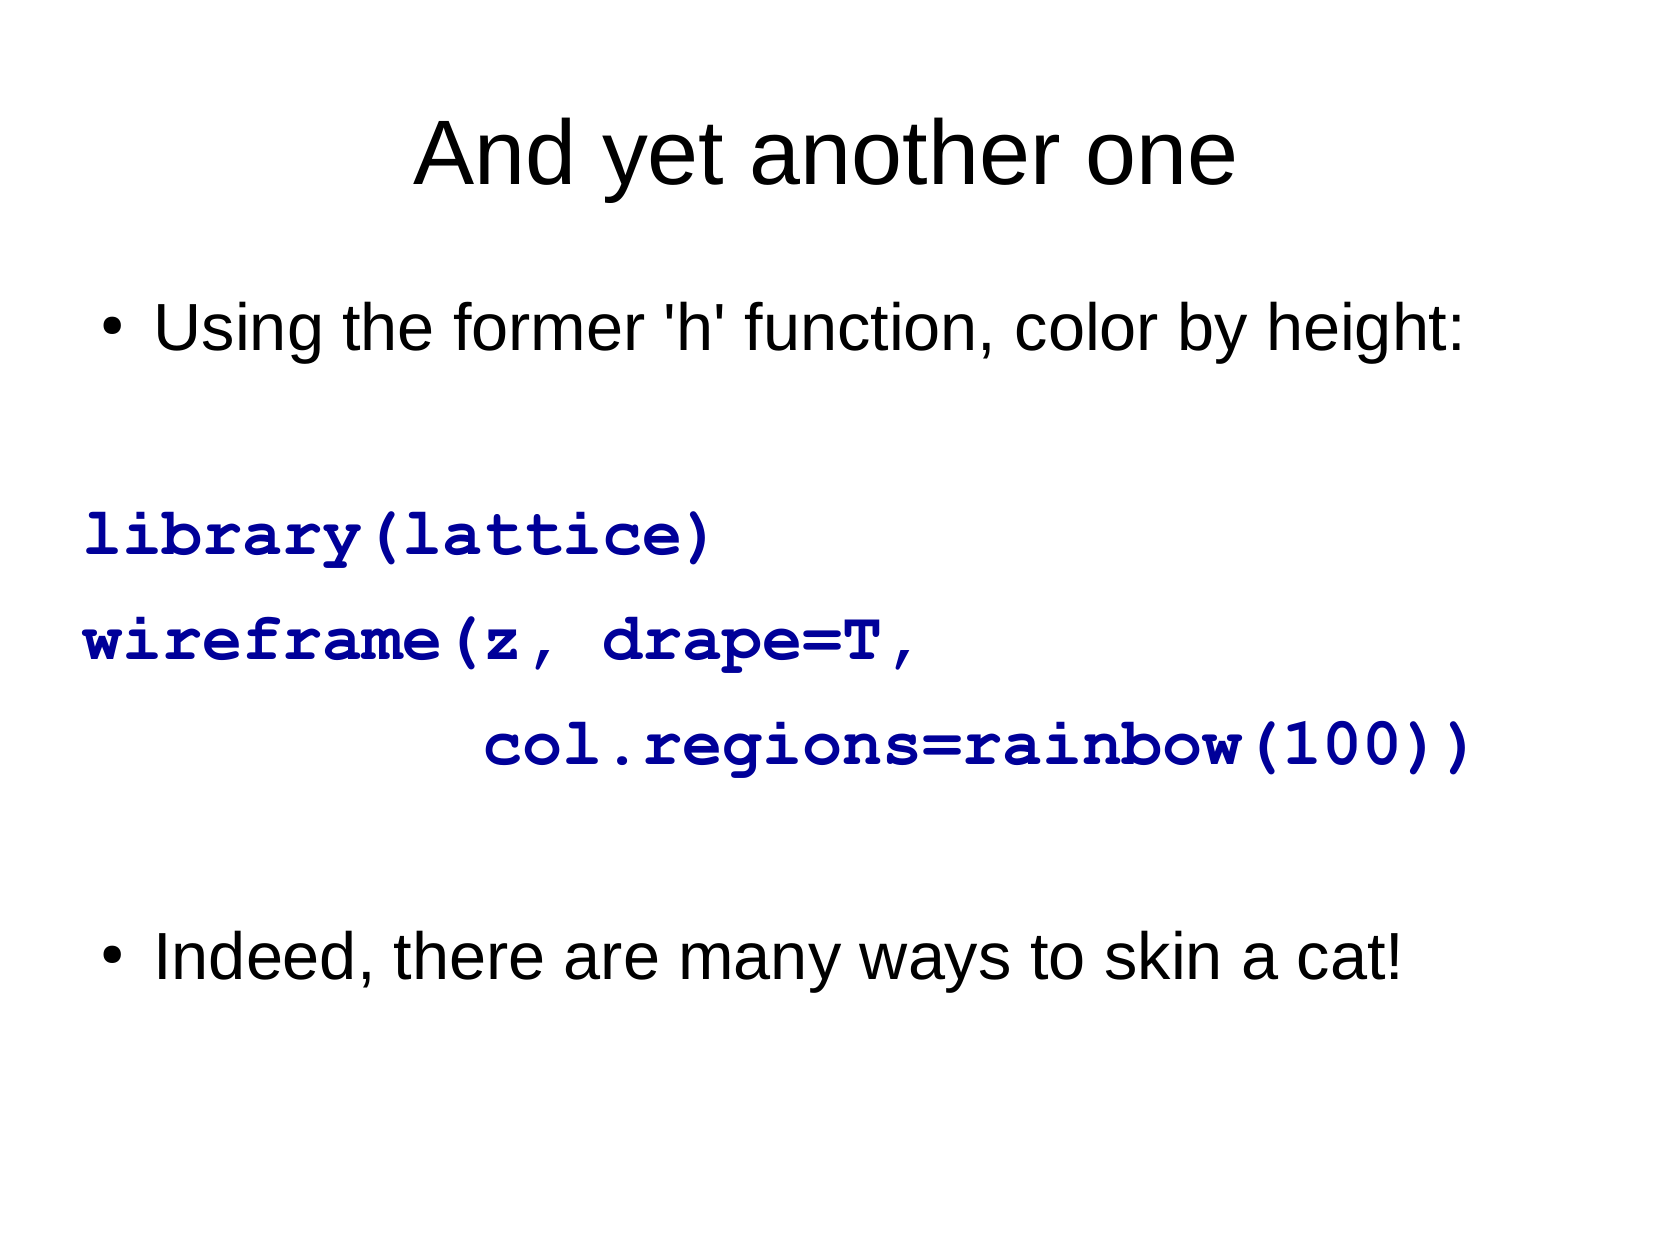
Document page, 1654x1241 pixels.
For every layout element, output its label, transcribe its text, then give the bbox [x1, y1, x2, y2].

list Using the former 'h' function, color by height: library(lattice) wireframe(z, drape=T, col.regions=rainbow(100)) Indeed, there are many ways to skin a cat! [82, 290, 1571, 1010]
title And yet another one [82, 49, 1571, 257]
